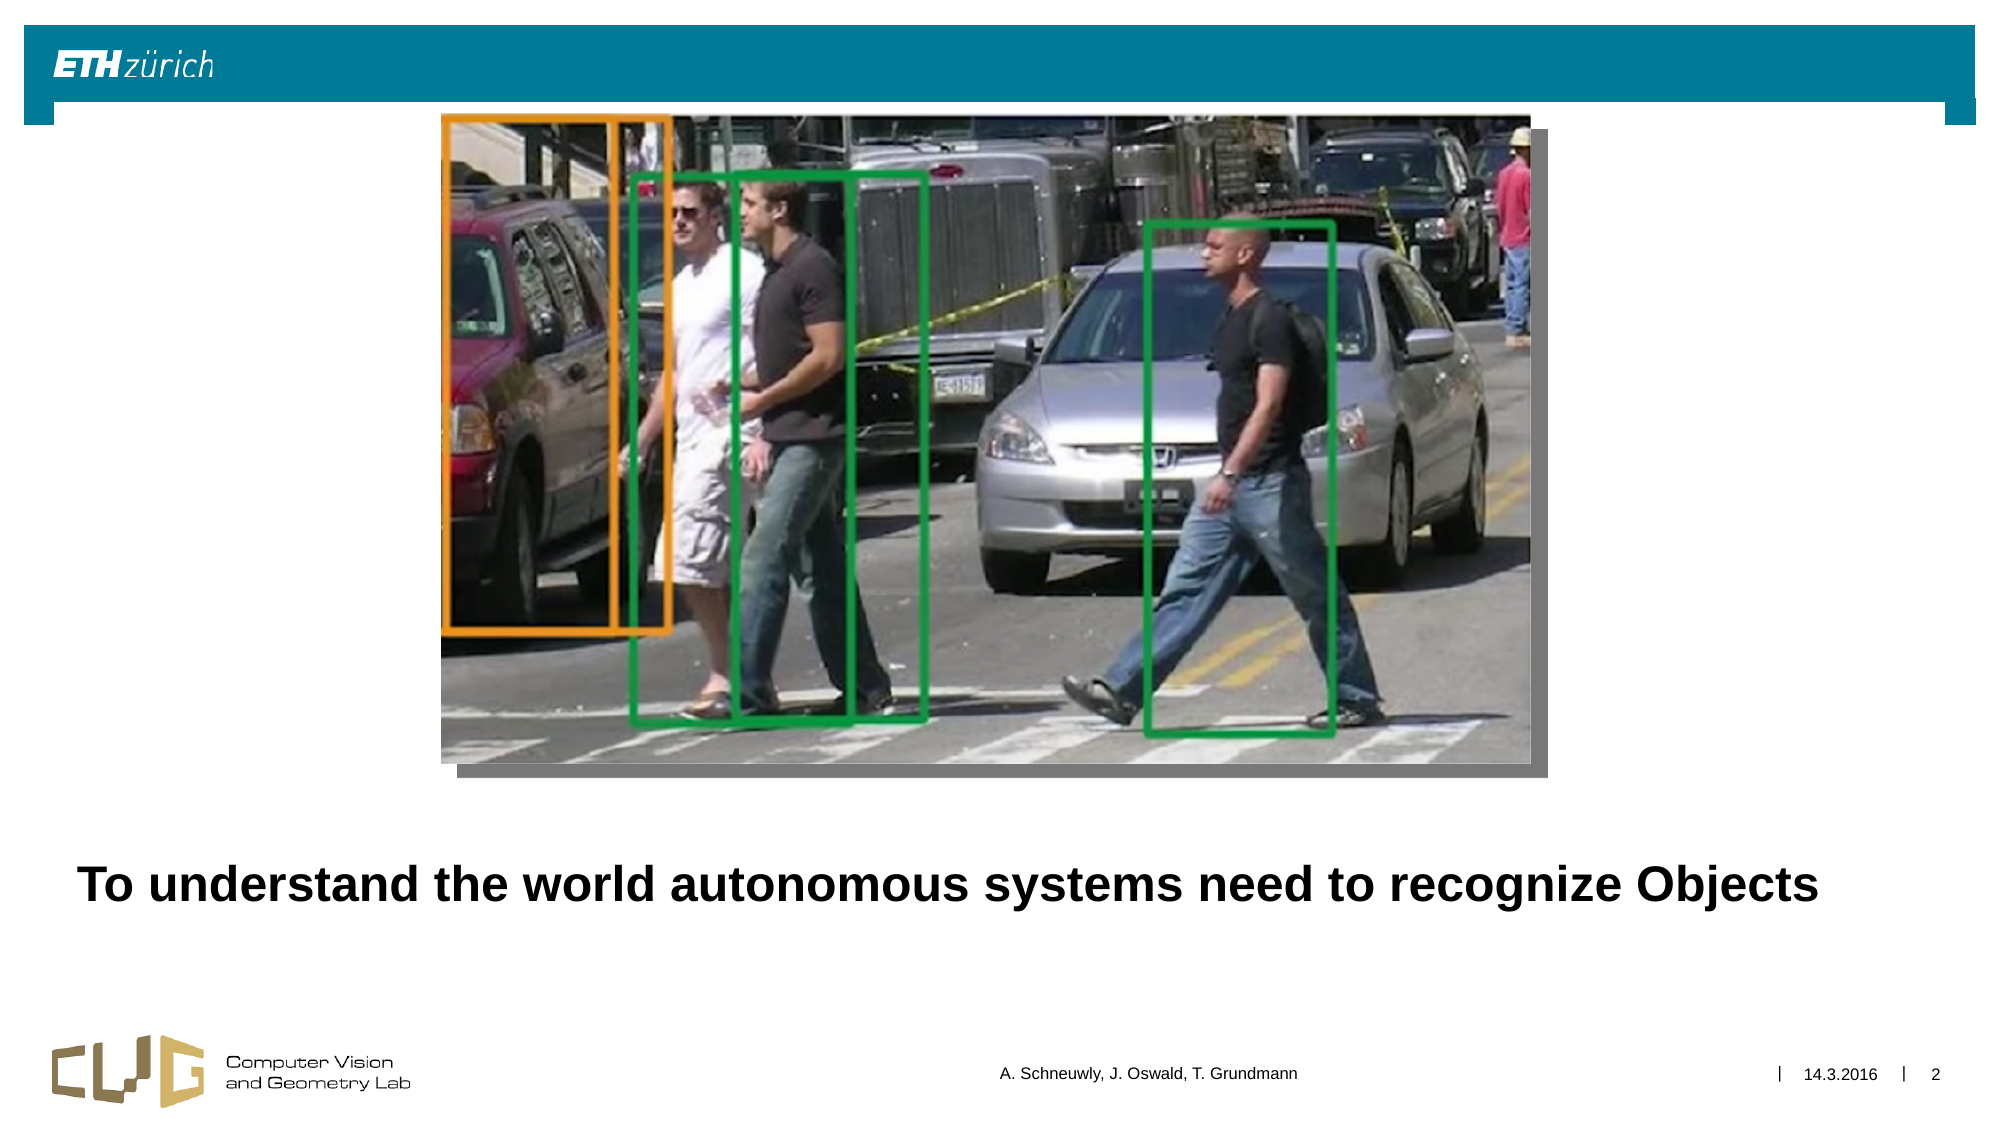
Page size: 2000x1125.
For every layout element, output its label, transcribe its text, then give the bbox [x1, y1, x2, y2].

text_box 14.3.2016 [1790, 1034, 1892, 1112]
text_box A. Schneuwly, J. Oswald, T. Grundmann [999, 1034, 1760, 1111]
text_box 3 [1906, 1034, 1966, 1112]
picture [440, 113, 1532, 764]
title To understand the world autonomous systems need to recognize Objects [53, 833, 1946, 1000]
